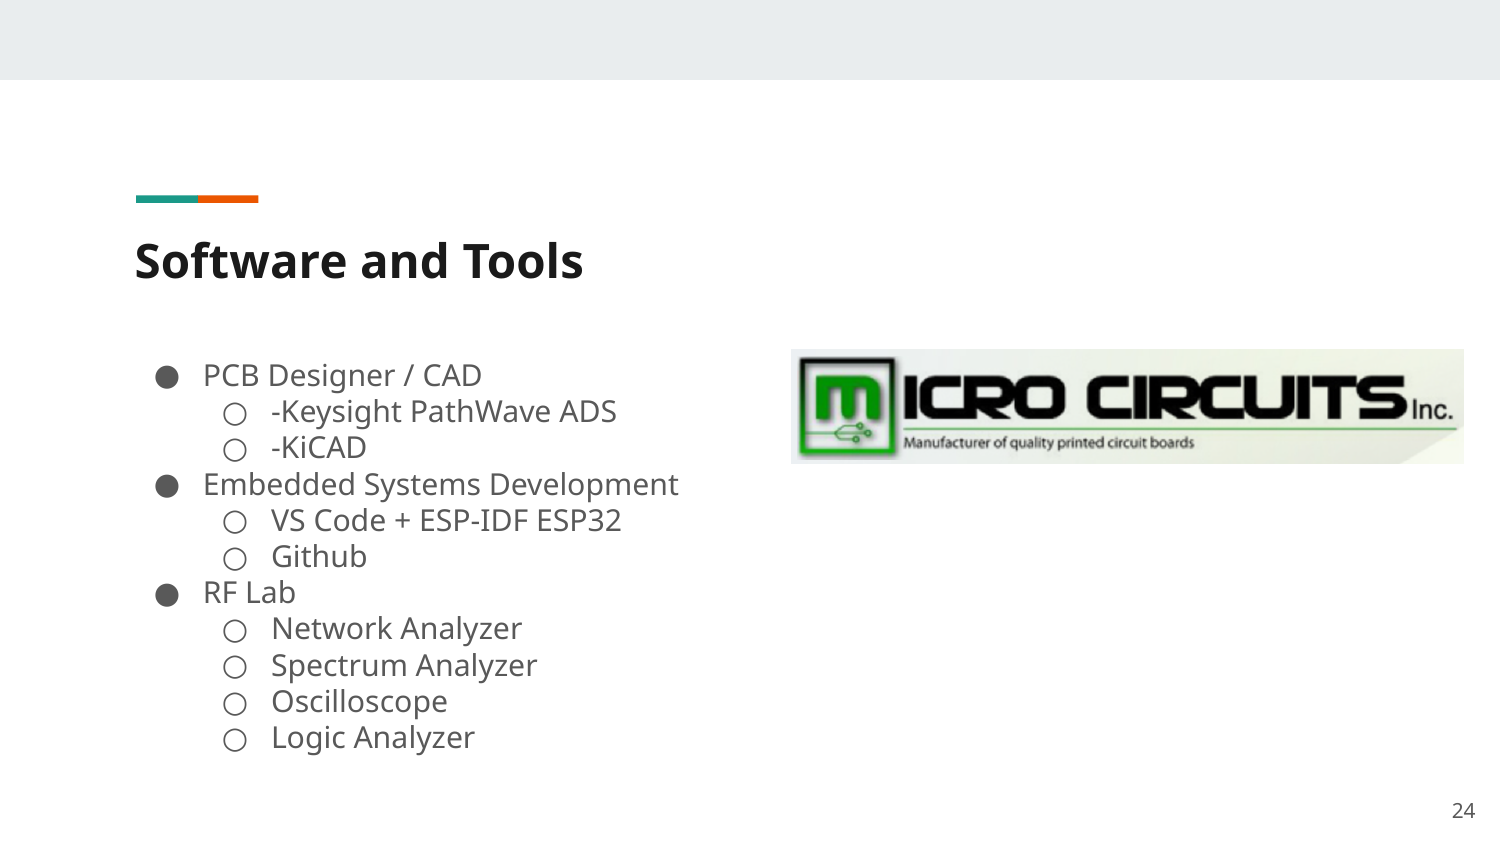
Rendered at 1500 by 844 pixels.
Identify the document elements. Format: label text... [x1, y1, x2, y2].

list PCB Designer / CAD -Keysight PathWave ADS -KiCAD Embedded Systems Development VS Code + ESP-IDF ESP32 Github RF Lab Network Analyzer Spectrum Analyzer Oscilloscope Logic Analyzer [119, 341, 750, 772]
picture [791, 349, 1464, 464]
slide_number <number> [1400, 779, 1491, 844]
title Software and Tools [119, 216, 1381, 305]
